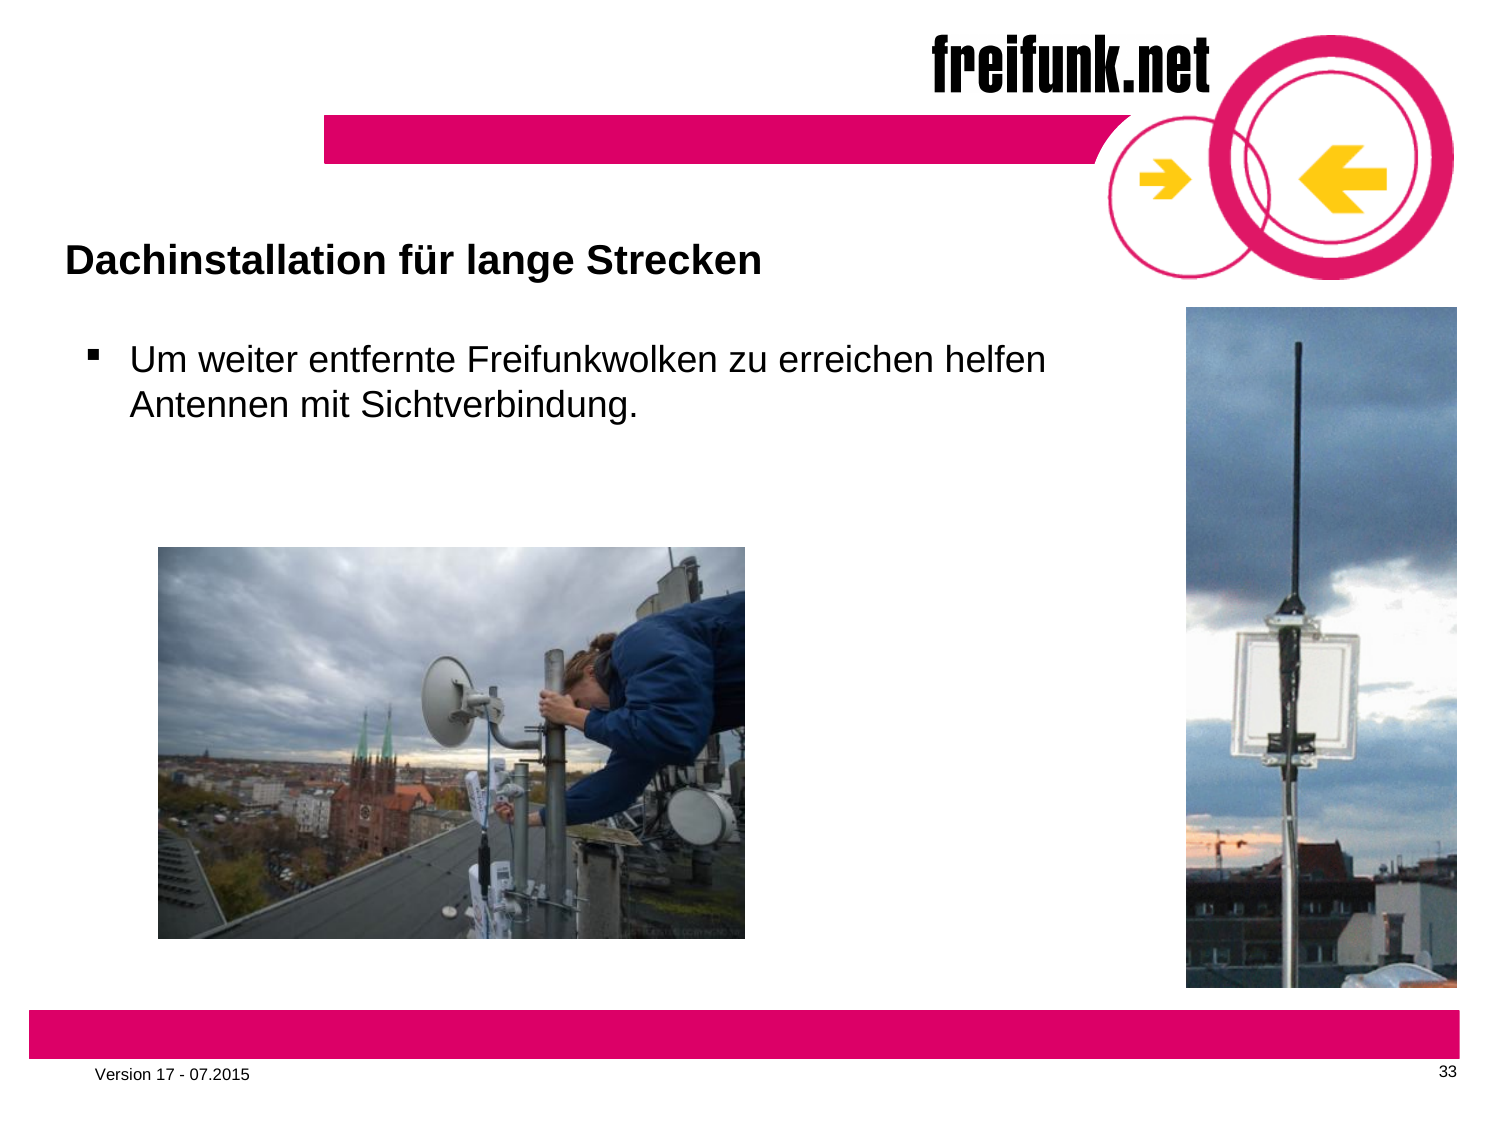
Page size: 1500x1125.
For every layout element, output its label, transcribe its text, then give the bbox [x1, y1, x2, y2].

picture [1186, 307, 1457, 988]
text_box Um weiter entfernte Freifunkwolken zu erreichen helfen Antennen mit Sichtverbindung. [55, 335, 1120, 539]
text_box Dachinstallation für lange Strecken [53, 233, 1046, 313]
picture [932, 34, 1454, 280]
picture [158, 547, 745, 939]
